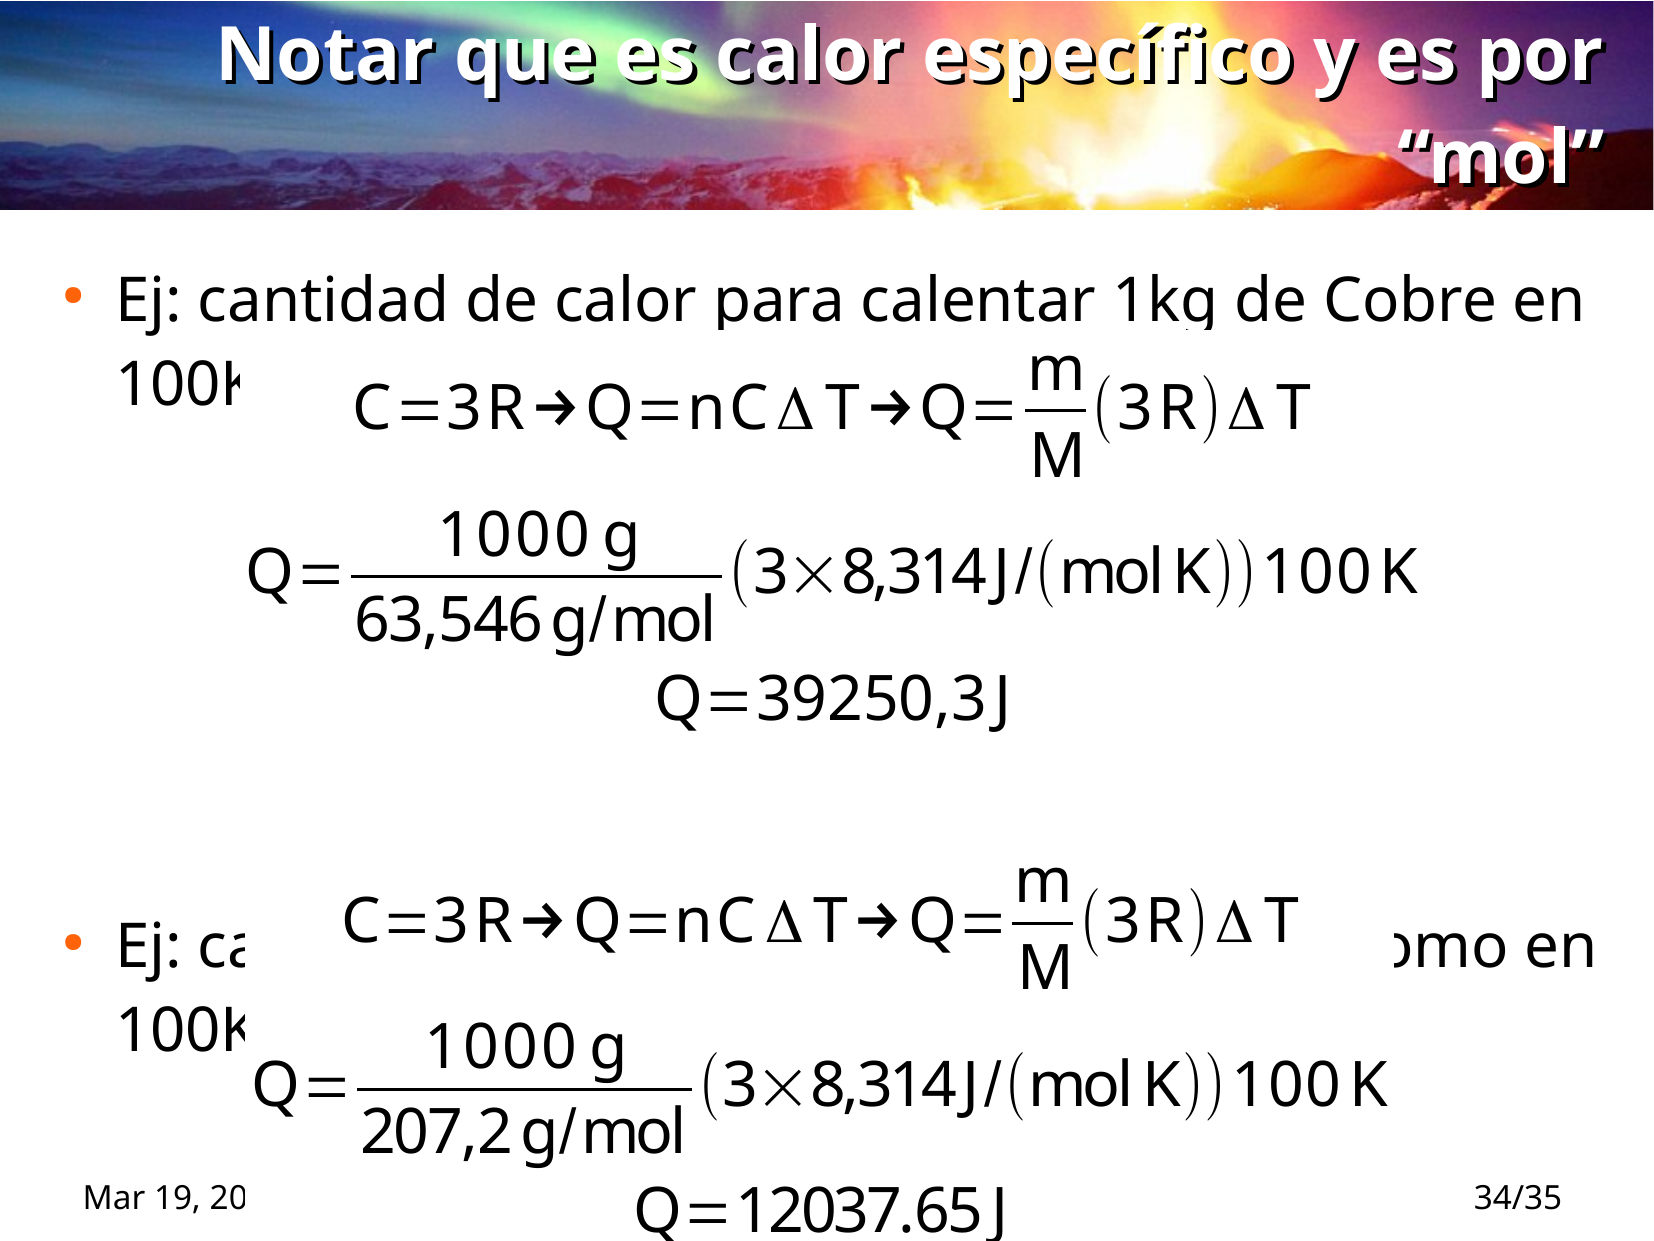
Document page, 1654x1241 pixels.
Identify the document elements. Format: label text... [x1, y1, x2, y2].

chart [245, 843, 1395, 1241]
list Ej: cantidad de calor para calentar 1kg de Cobre en 100K Ej: cantidad de calor para calentar 1kg de Plomo en 100K [45, 255, 1606, 1156]
chart [239, 330, 1425, 737]
title Notar que es calor específico y es por “mol” [45, 15, 1606, 191]
picture [0, 1, 1654, 210]
